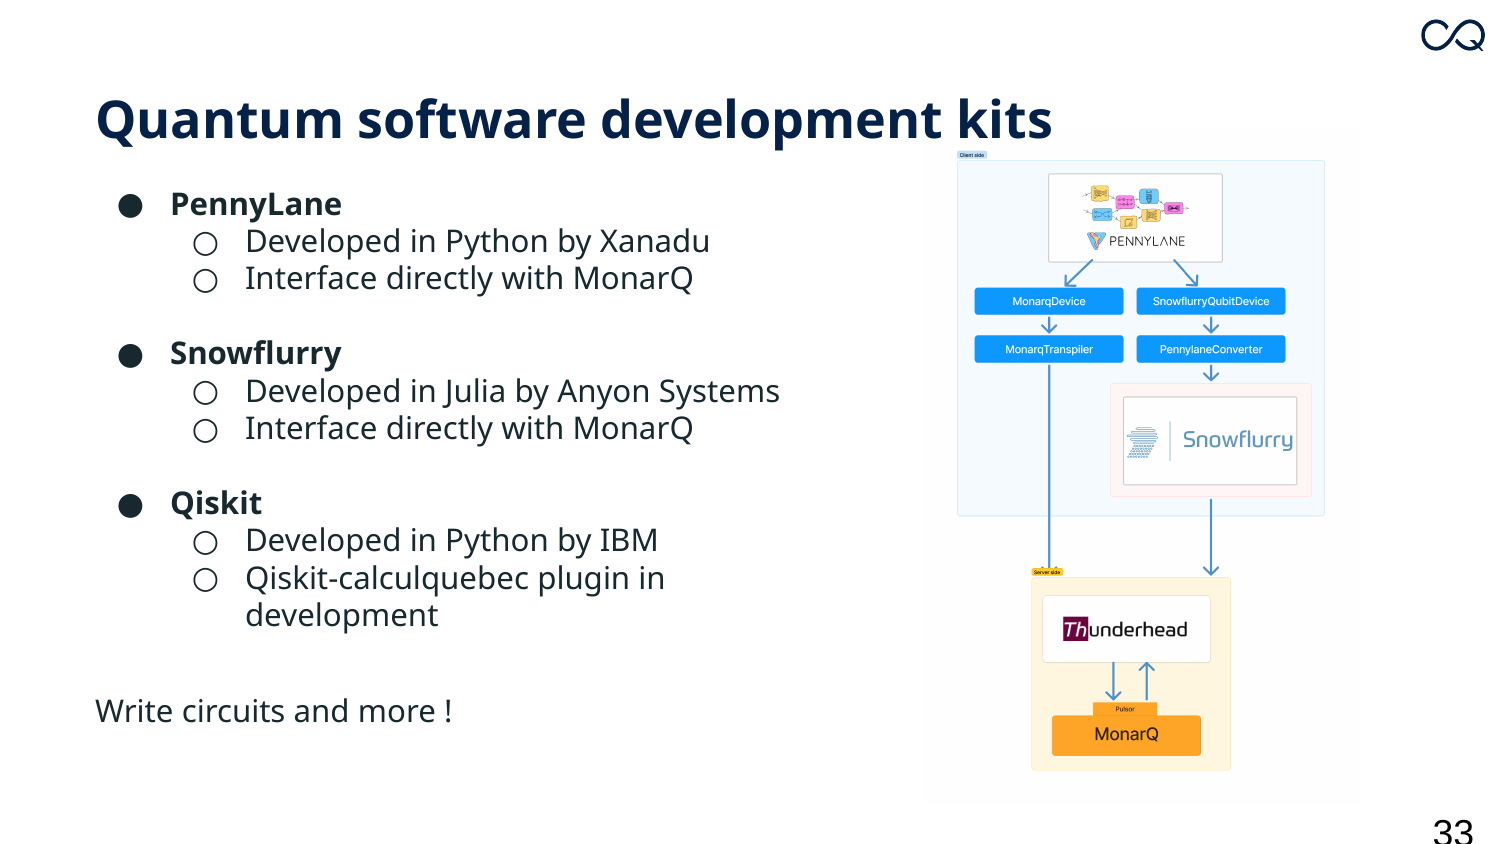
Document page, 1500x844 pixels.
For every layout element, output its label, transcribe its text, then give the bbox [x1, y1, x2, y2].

picture [922, 173, 1360, 805]
list PennyLane Developed in Python by Xanadu Interface directly with MonarQ Snowflurry Developed in Julia by Anyon Systems Interface directly with MonarQ Qiskit Developed in Python by IBM Qiskit-calculquebec plugin in development Write circuits and more ! [79, 168, 875, 762]
title Quantum software development kits [79, 71, 1428, 173]
picture [1421, 19, 1485, 51]
